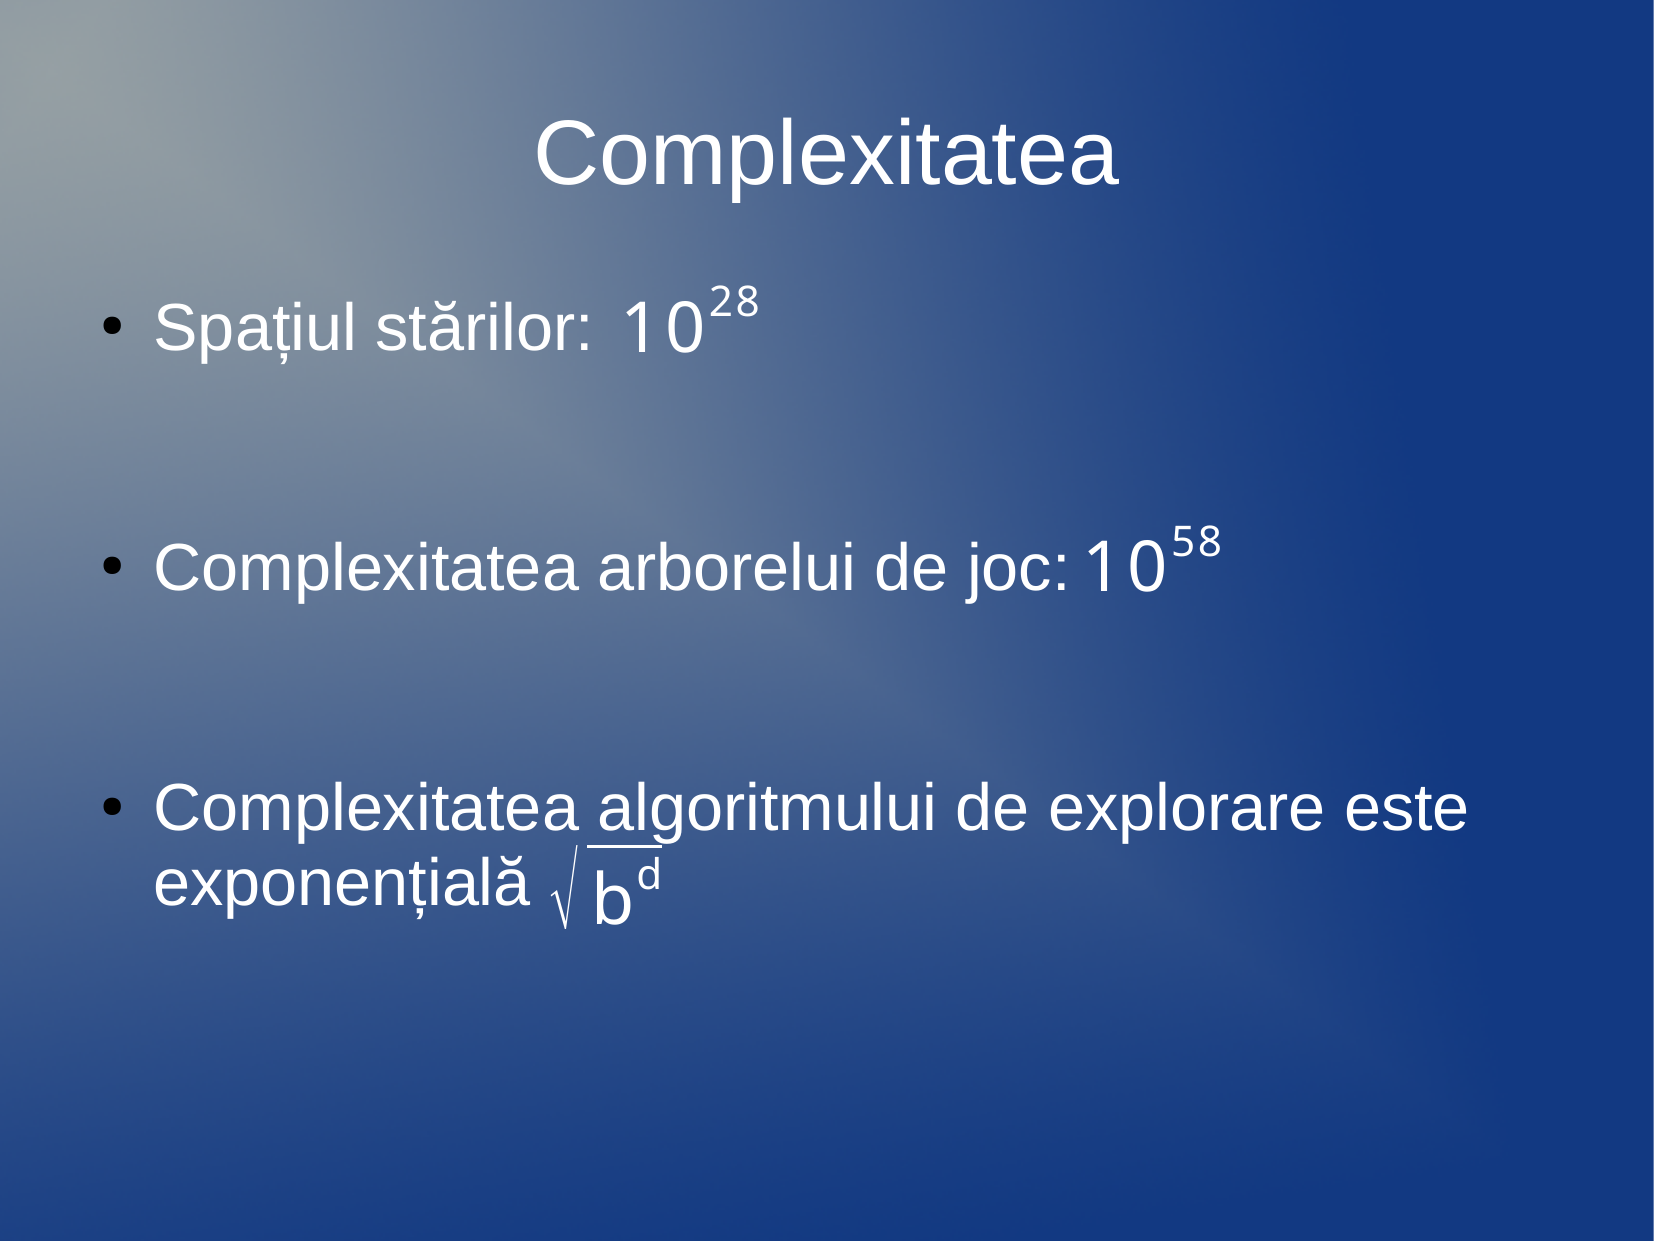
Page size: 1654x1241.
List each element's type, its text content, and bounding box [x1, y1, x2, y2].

list Spațiul stărilor: Complexitatea arborelui de joc: Complexitatea algoritmului de explorare este exponențială [82, 290, 1571, 1109]
chart [541, 842, 669, 941]
title Complexitatea [82, 49, 1571, 257]
chart [1075, 517, 1232, 609]
picture [0, 0, 1654, 1241]
chart [613, 277, 770, 369]
